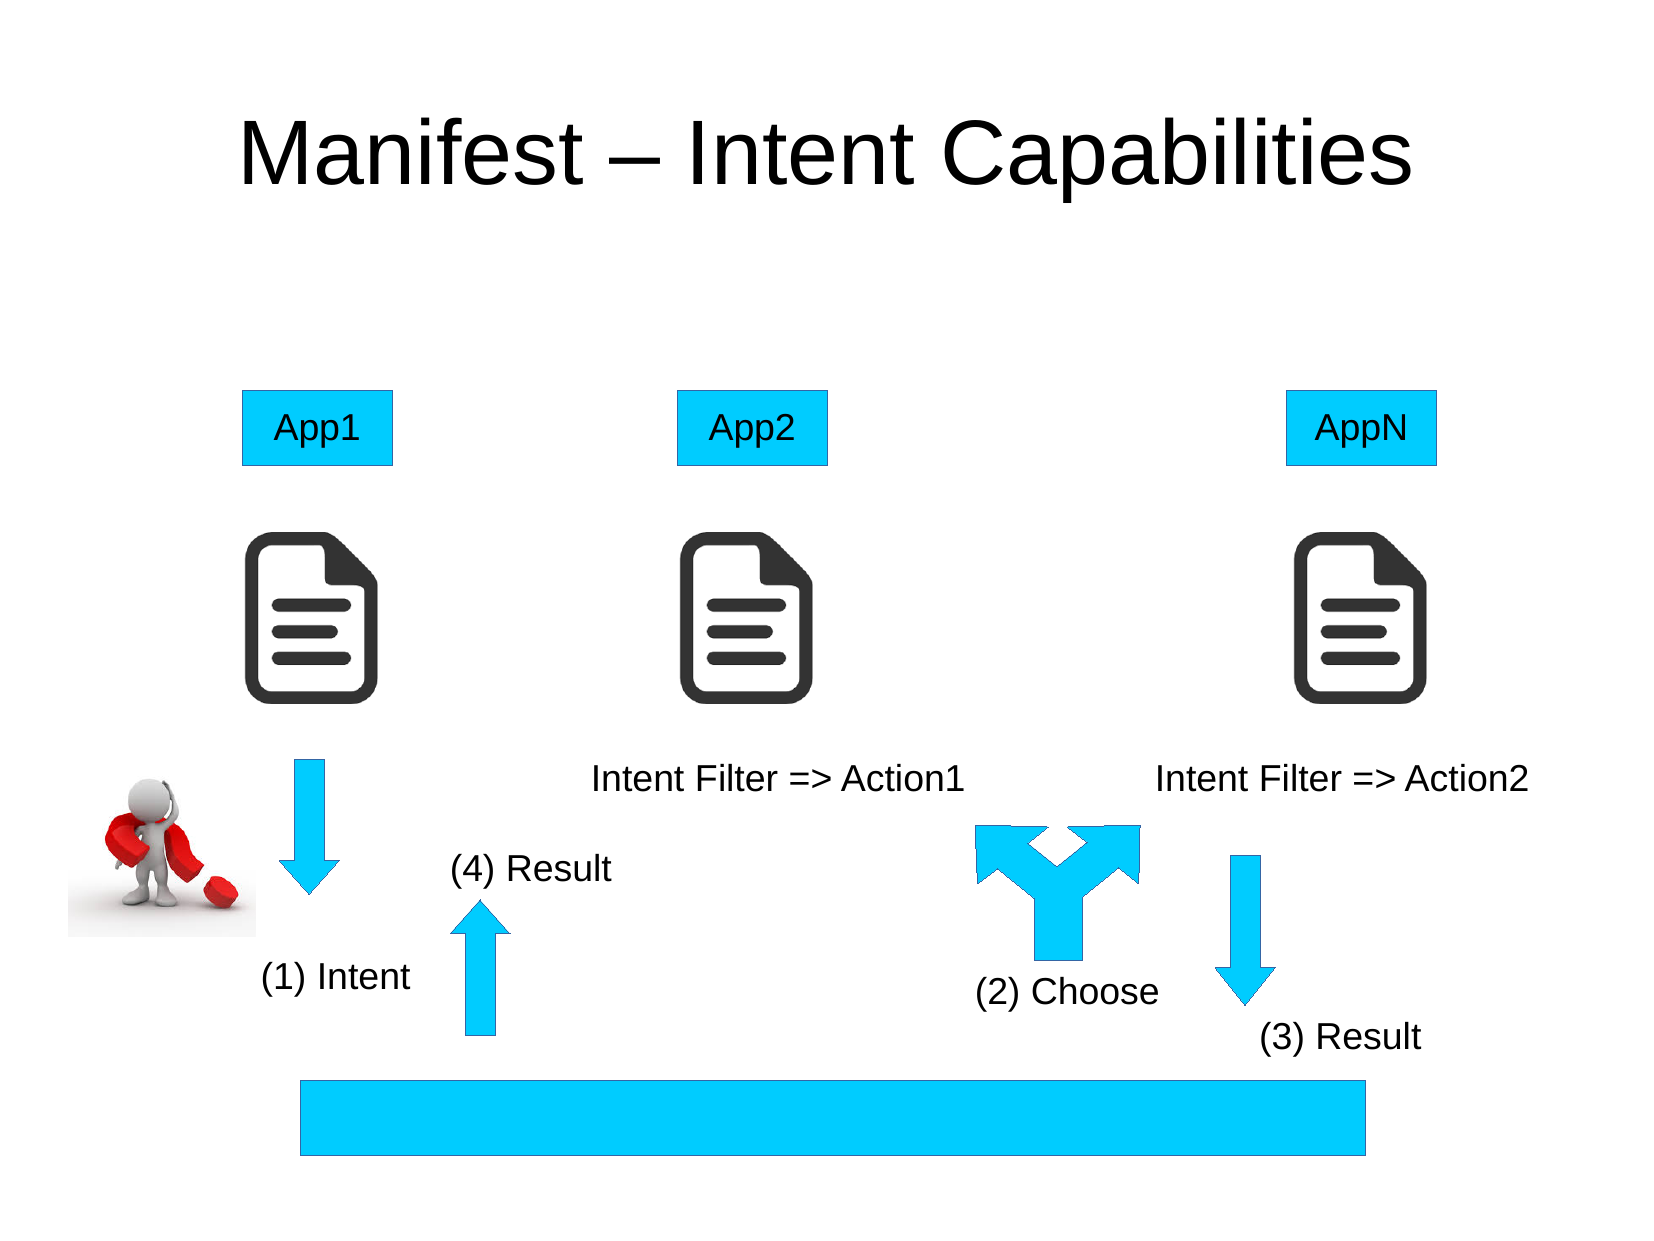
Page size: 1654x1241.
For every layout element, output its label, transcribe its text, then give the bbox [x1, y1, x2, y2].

title Manifest – Intent Capabilities [82, 49, 1571, 257]
text_box [450, 899, 511, 1036]
text_box [300, 1080, 1366, 1156]
text_box (1) Intent [245, 948, 426, 1006]
picture [68, 749, 256, 937]
text_box (2) Choose [960, 963, 1175, 1021]
text_box Intent Filter => Action2 [1140, 750, 1545, 807]
text_box (3) Result [1244, 1008, 1437, 1066]
picture [660, 532, 832, 704]
picture [1274, 532, 1446, 704]
text_box (4) Result [435, 840, 627, 897]
text_box [975, 825, 1141, 961]
text_box [1215, 855, 1276, 1006]
text_box AppN [1286, 390, 1437, 466]
text_box App2 [677, 390, 828, 466]
text_box App1 [242, 390, 393, 466]
picture [225, 532, 397, 704]
text_box Intent Filter => Action1 [576, 750, 981, 807]
text_box [279, 759, 340, 895]
